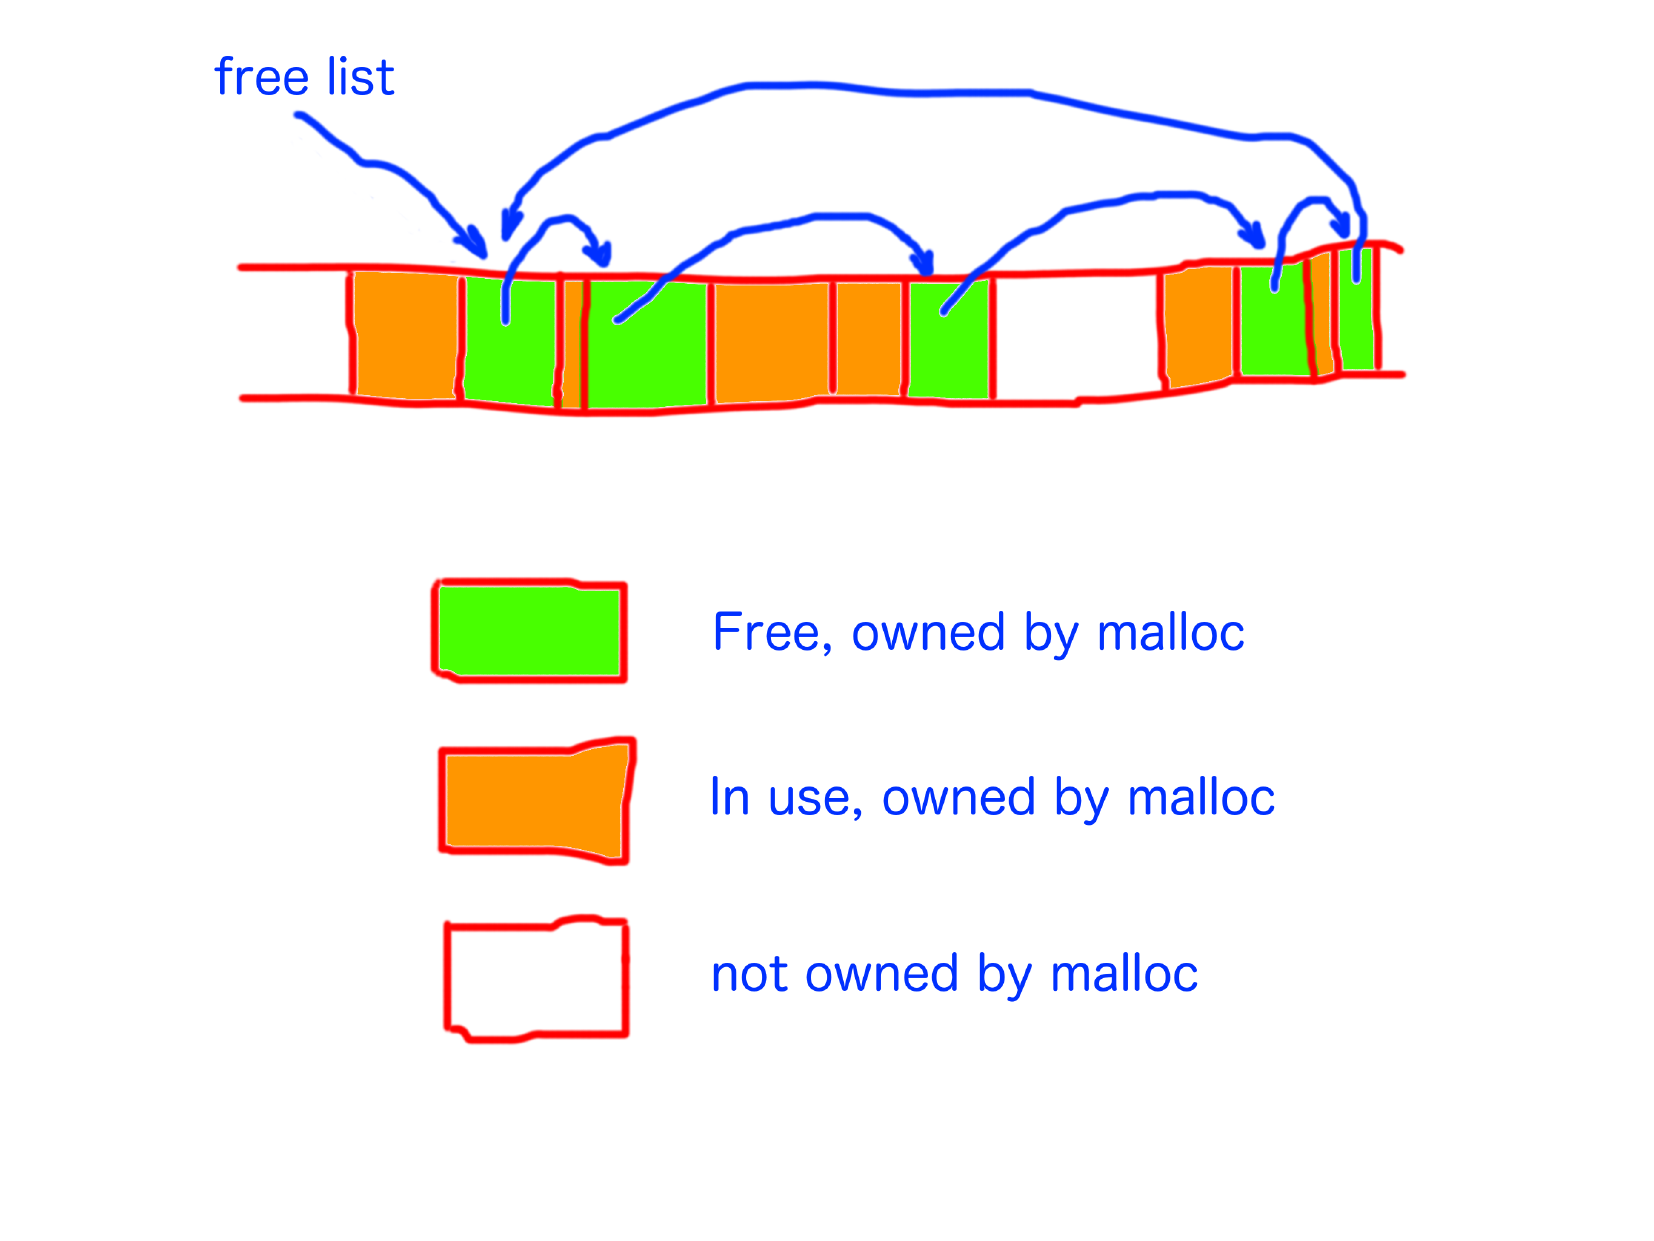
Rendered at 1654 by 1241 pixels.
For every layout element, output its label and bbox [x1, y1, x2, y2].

picture [189, 0, 1430, 1236]
